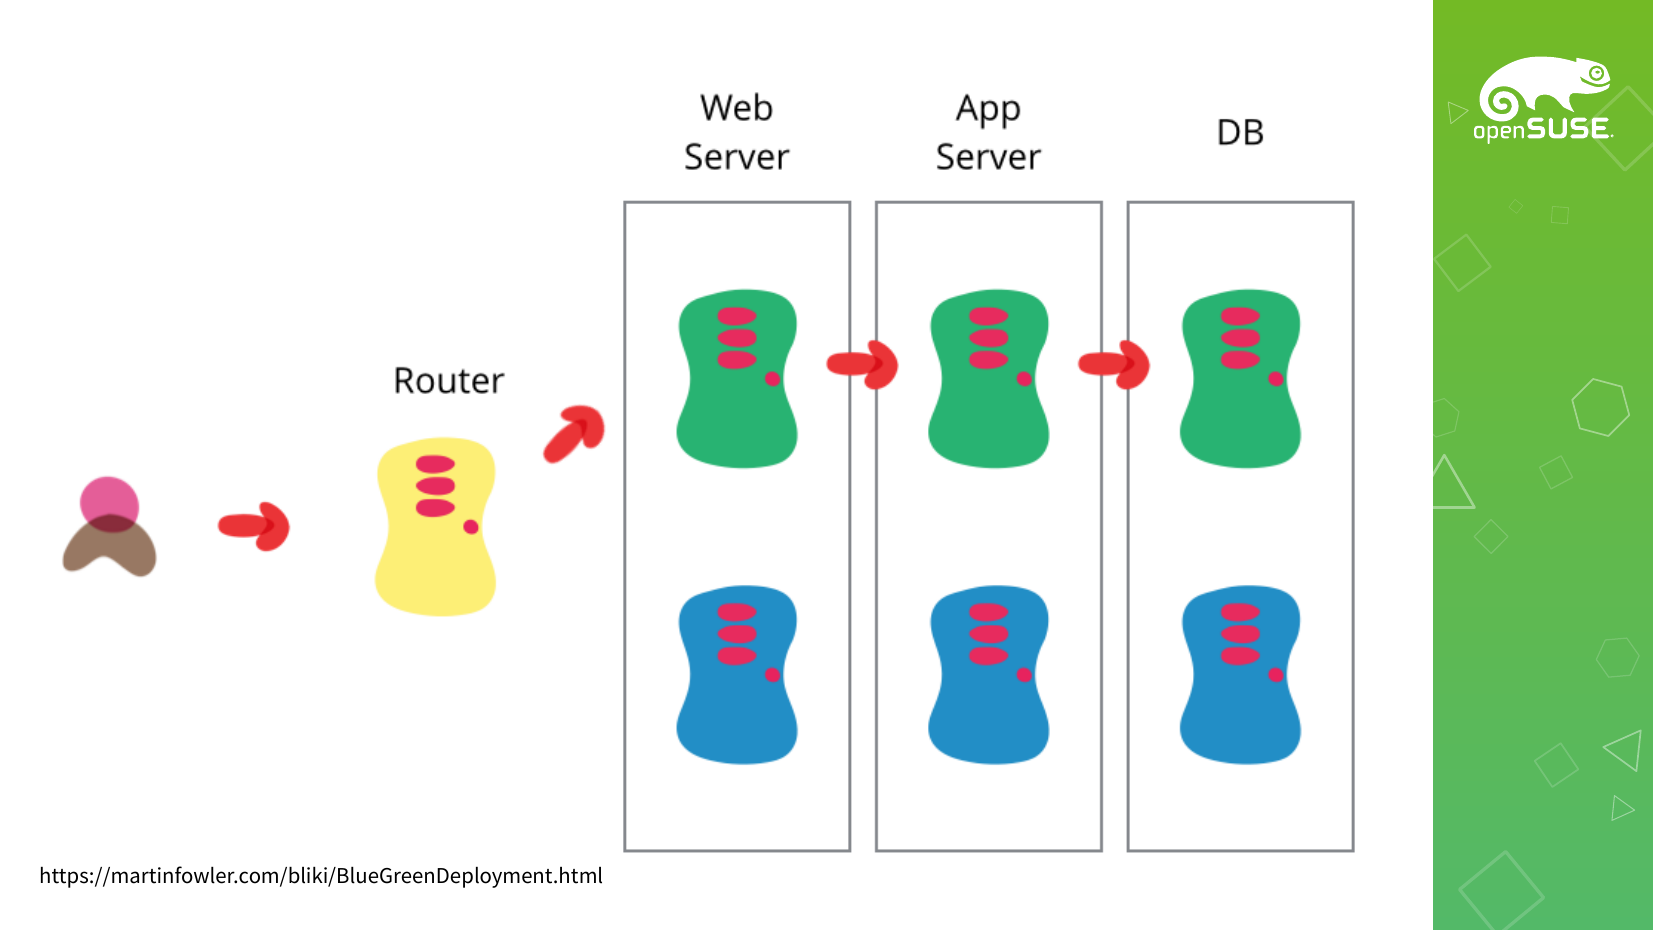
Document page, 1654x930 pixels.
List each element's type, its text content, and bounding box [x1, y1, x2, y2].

picture [15, 14, 1426, 916]
list https://martinfowler.com/bliki/BlueGreenDeployment.html [15, 861, 856, 892]
